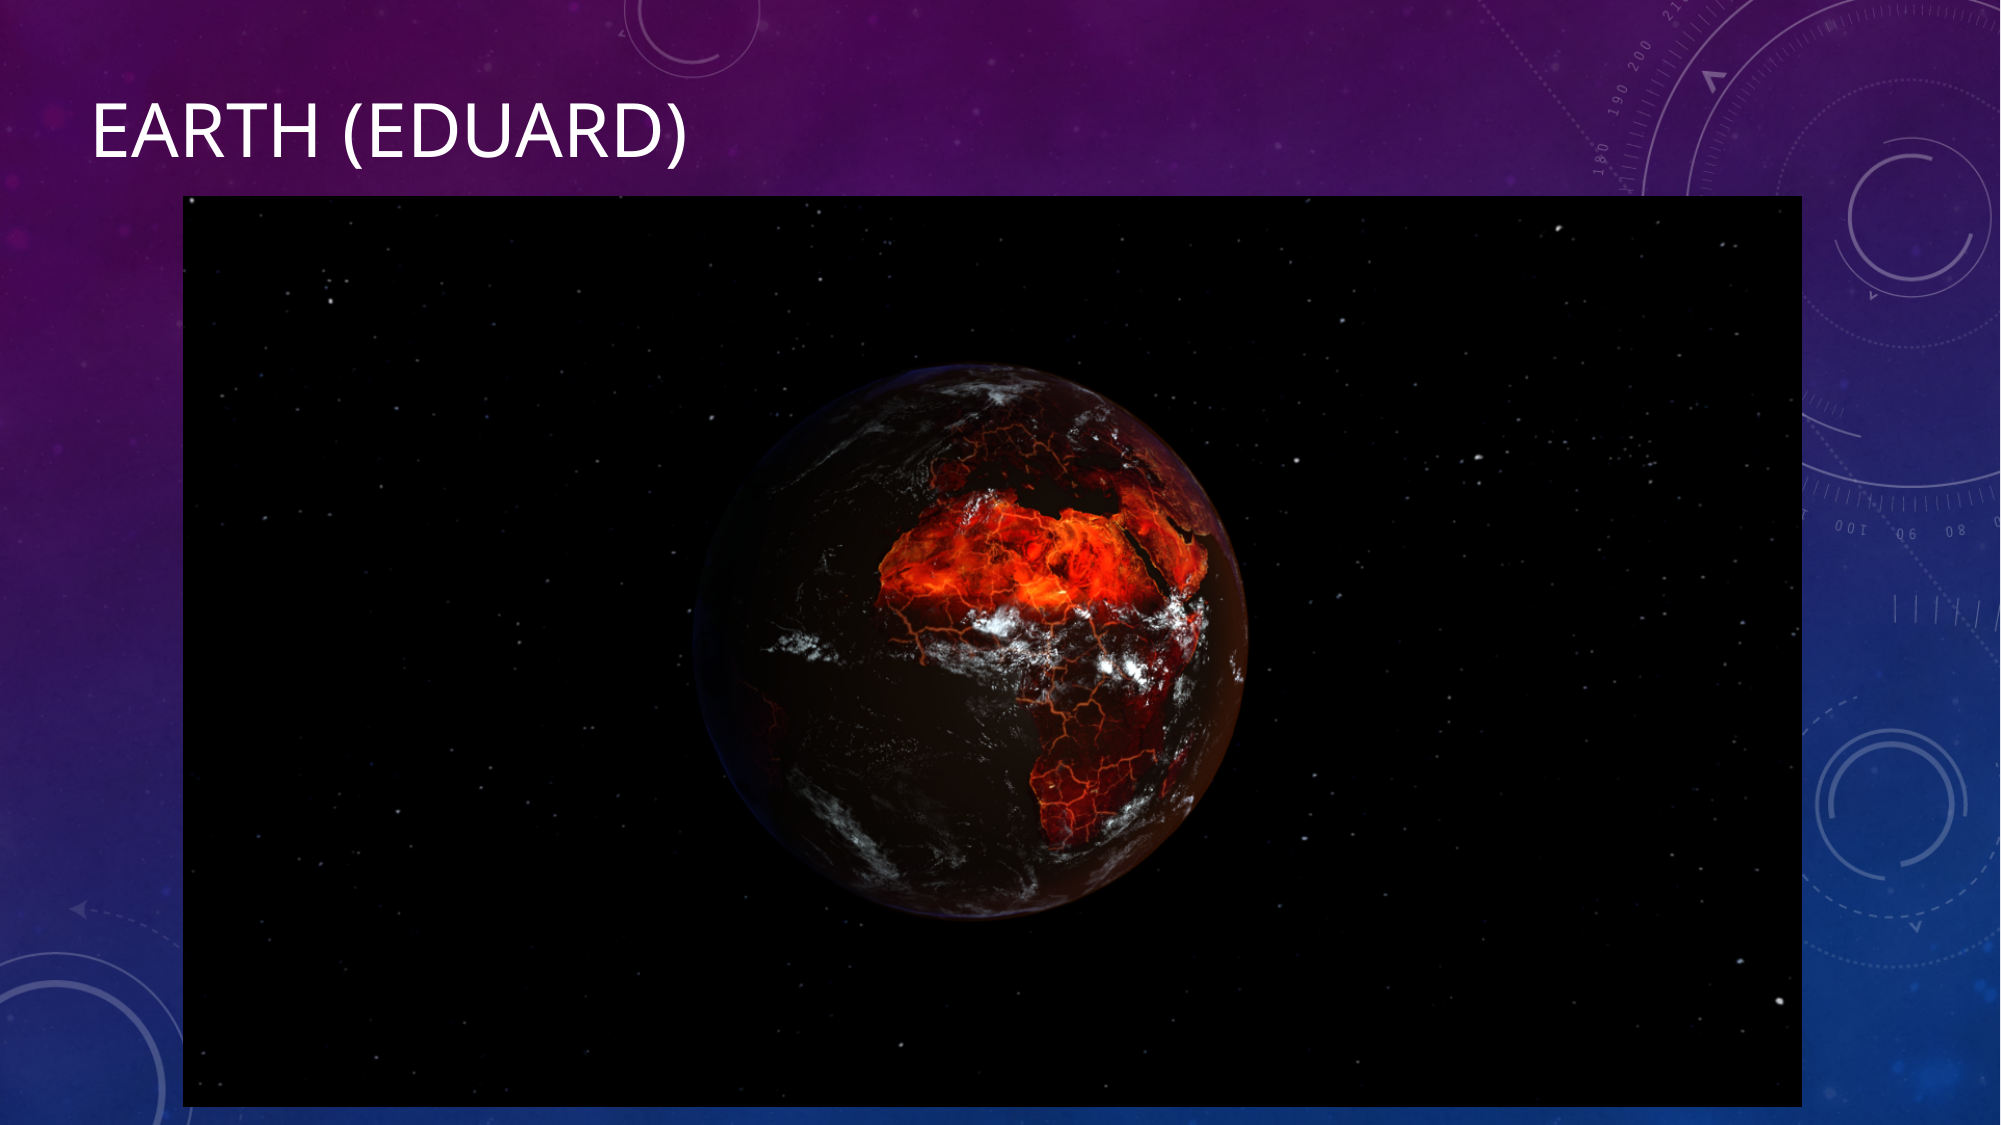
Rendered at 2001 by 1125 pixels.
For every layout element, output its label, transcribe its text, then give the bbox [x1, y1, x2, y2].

title Earth (EDUARD) [74, 8, 1737, 248]
picture [183, 196, 1802, 1107]
